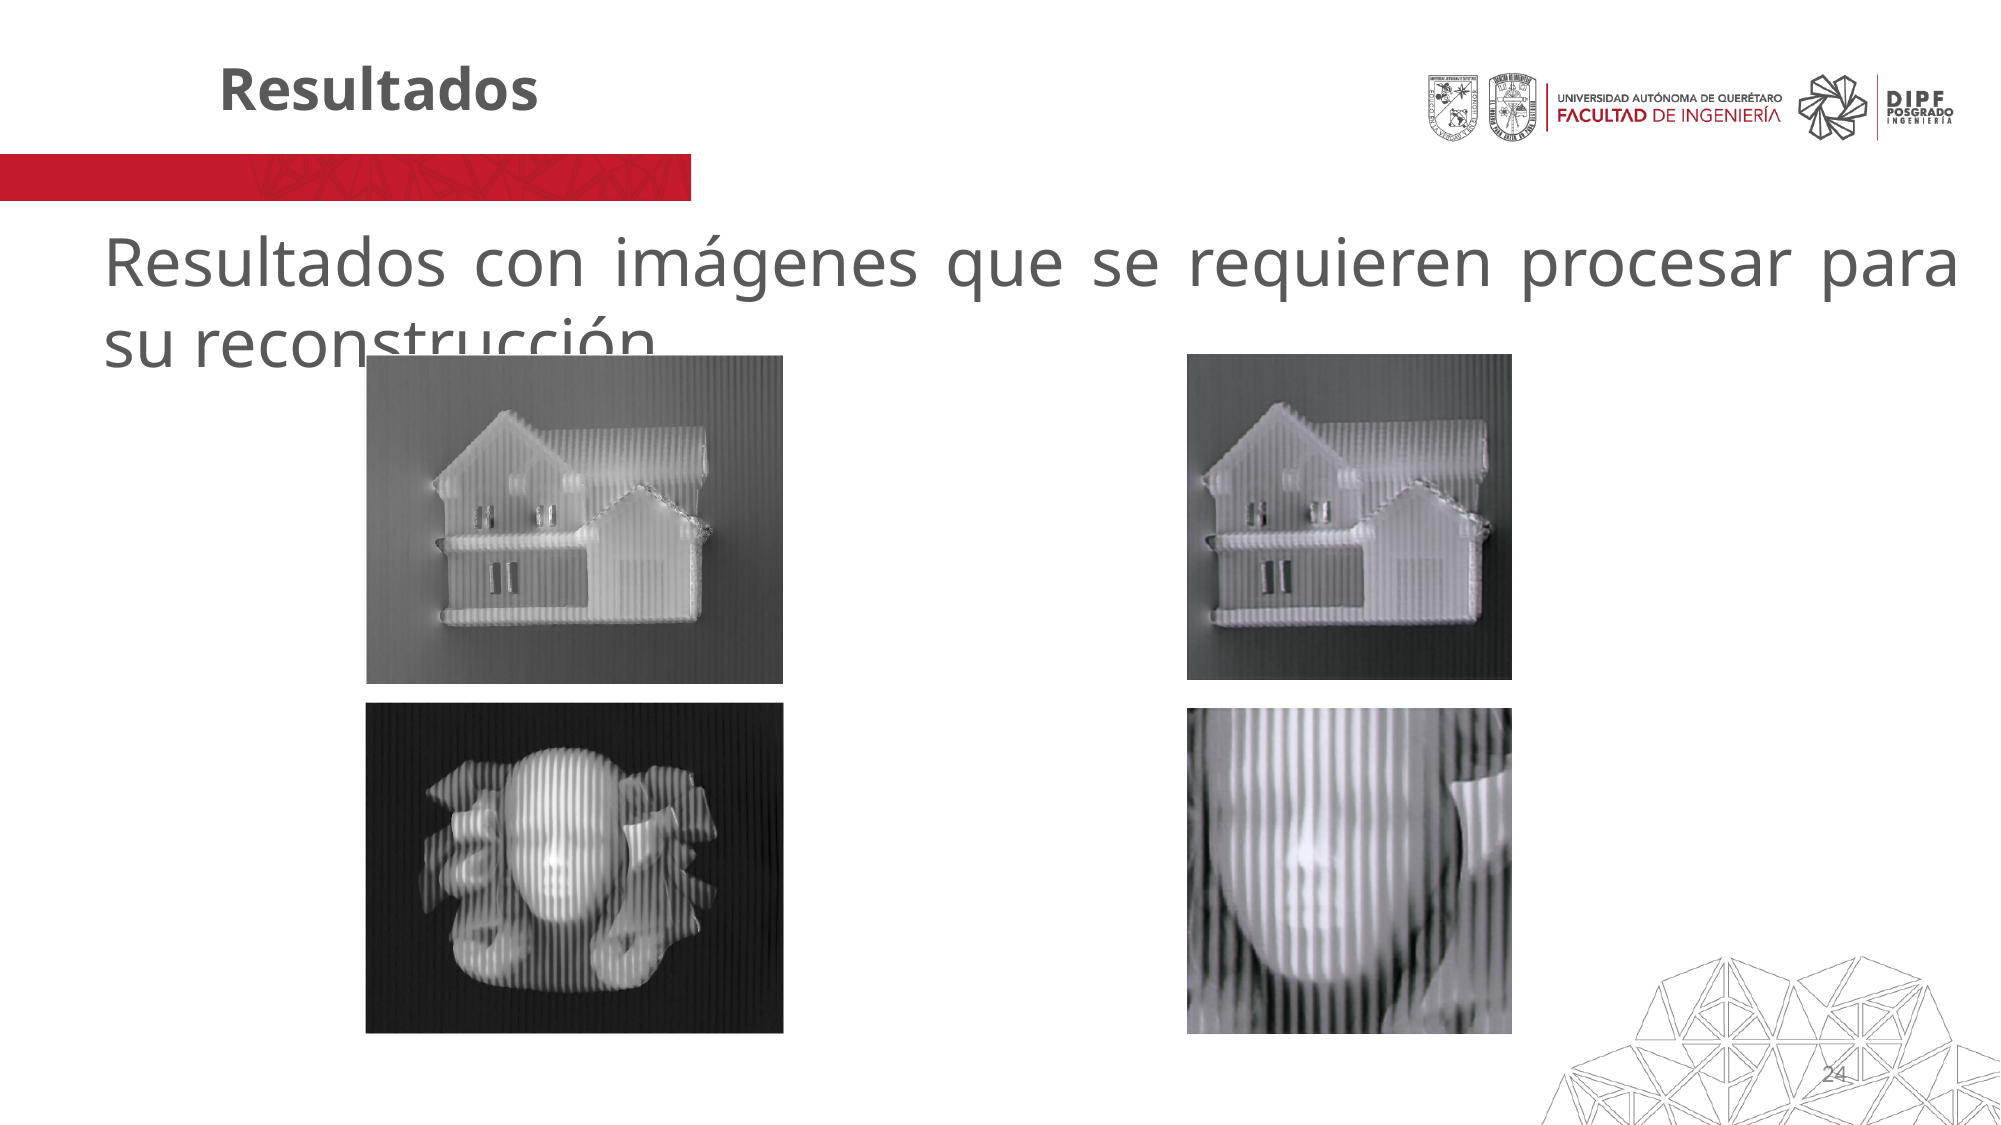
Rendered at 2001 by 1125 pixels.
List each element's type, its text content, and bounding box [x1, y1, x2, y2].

text_box Resultados con imágenes que se requieren procesar para su reconstrucción. [88, 213, 1979, 378]
picture [1187, 708, 1512, 1034]
picture [1422, 66, 1959, 160]
picture [1521, 945, 2000, 1125]
text_box Resultados [66, 14, 692, 154]
picture [1187, 354, 1512, 680]
picture [365, 354, 784, 685]
picture [0, 154, 692, 201]
picture [365, 702, 784, 1034]
